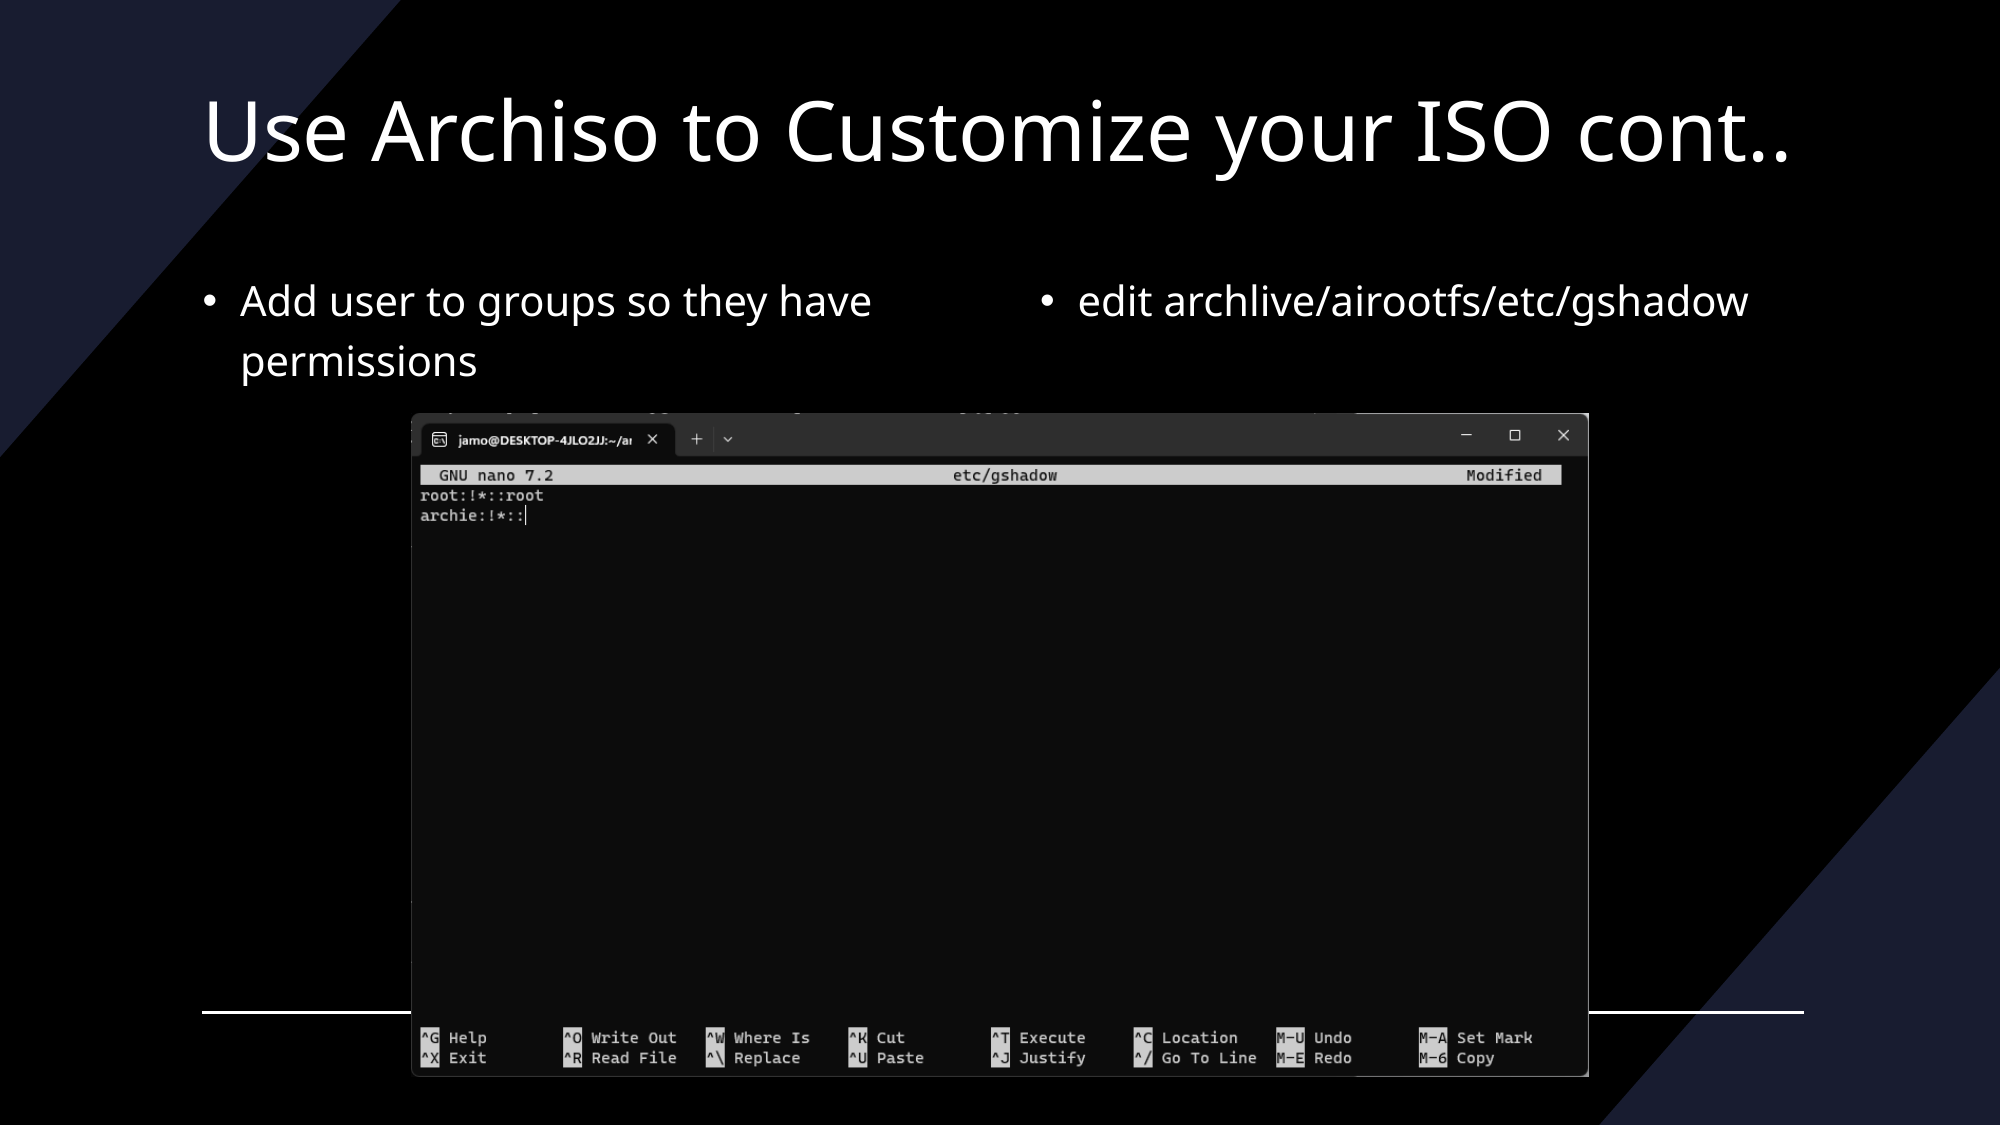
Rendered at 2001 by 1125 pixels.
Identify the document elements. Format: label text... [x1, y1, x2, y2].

list Add user to groups so they have permissions [187, 257, 975, 840]
picture [411, 413, 1589, 1077]
list edit archlive/airootfs/etc/gshadow [1025, 257, 1813, 840]
title Use Archiso to Customize your ISO cont.. [187, 16, 1813, 241]
